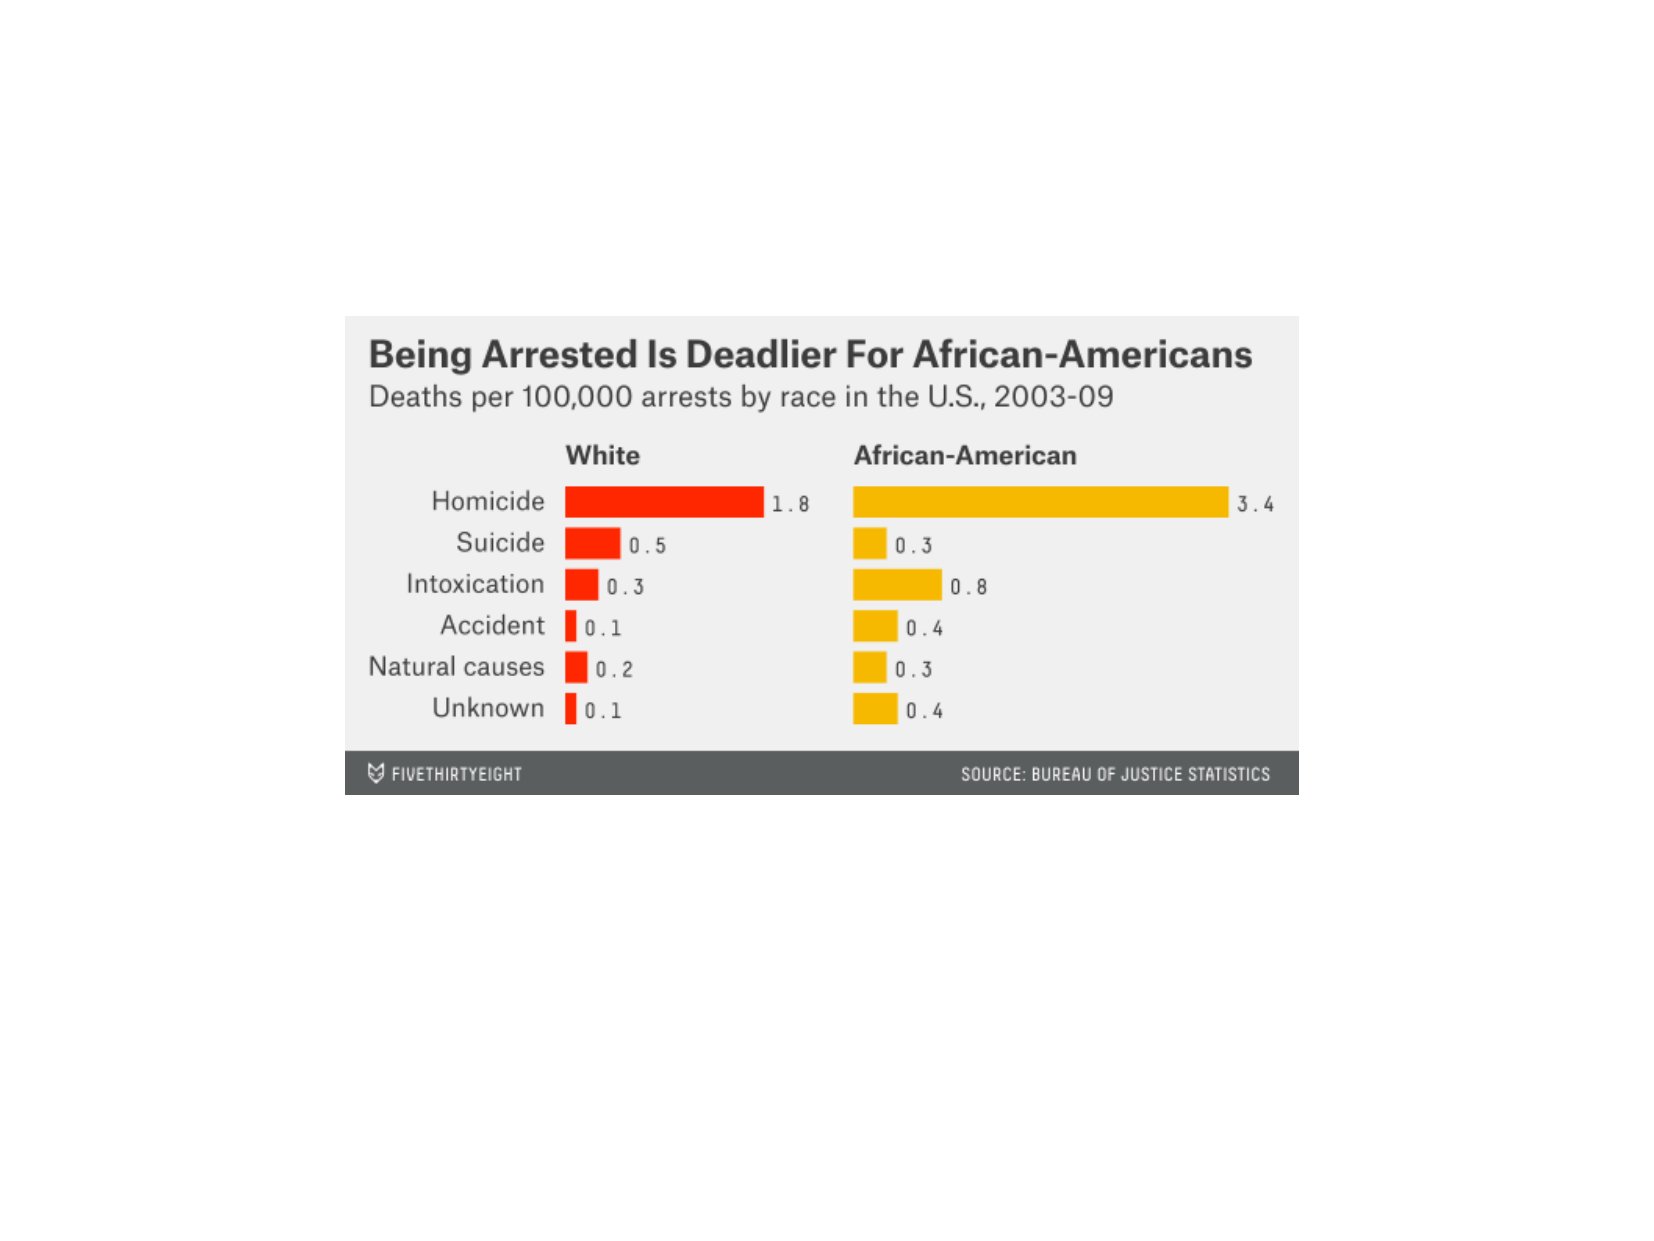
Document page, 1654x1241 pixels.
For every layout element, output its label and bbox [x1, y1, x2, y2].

picture [345, 316, 1299, 796]
